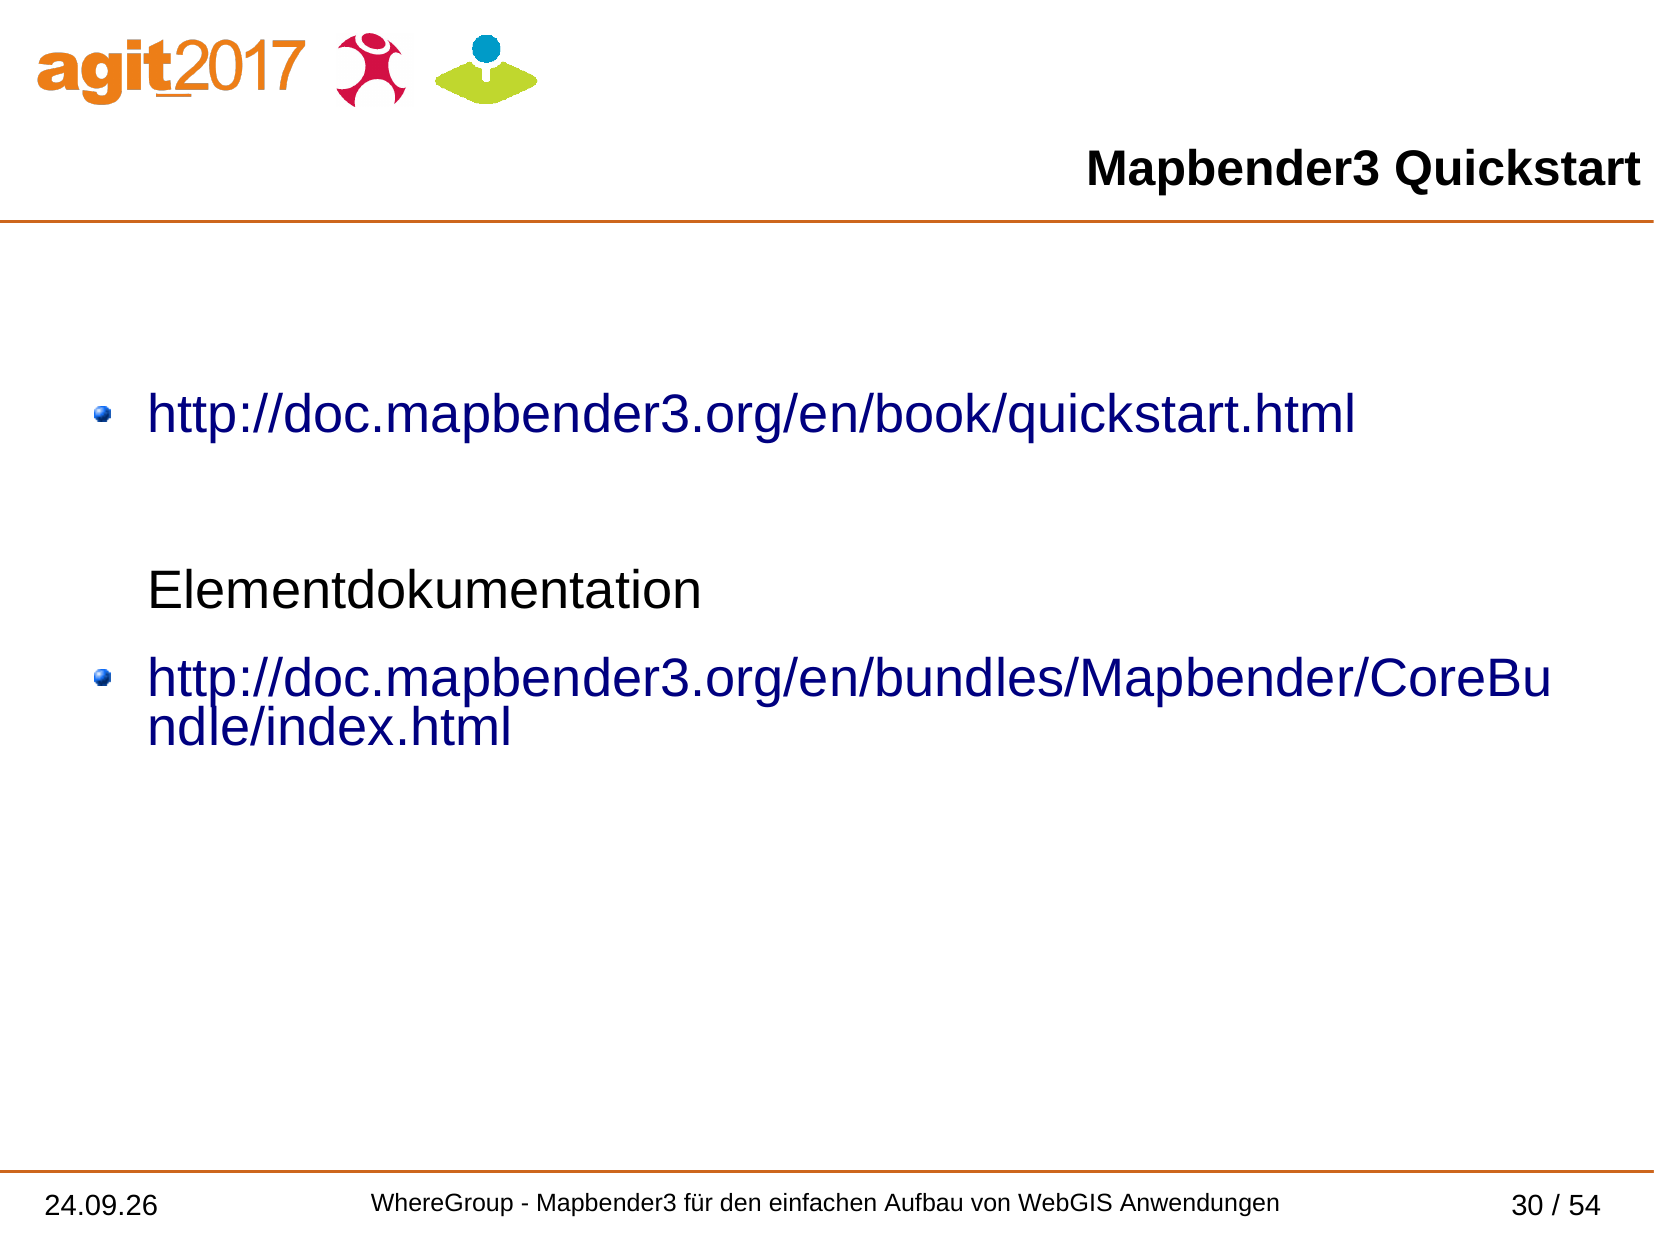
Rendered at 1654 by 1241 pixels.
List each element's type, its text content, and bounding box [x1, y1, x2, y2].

title Mapbender3 Quickstart [153, 124, 1642, 213]
picture [435, 35, 538, 104]
picture [35, 23, 308, 107]
list http://doc.mapbender3.org/en/book/quickstart.html Elementdokumentation http://doc.mapbender3.org/en/bundles/Mapbender/CoreBundle/index.html [76, 383, 1565, 1188]
